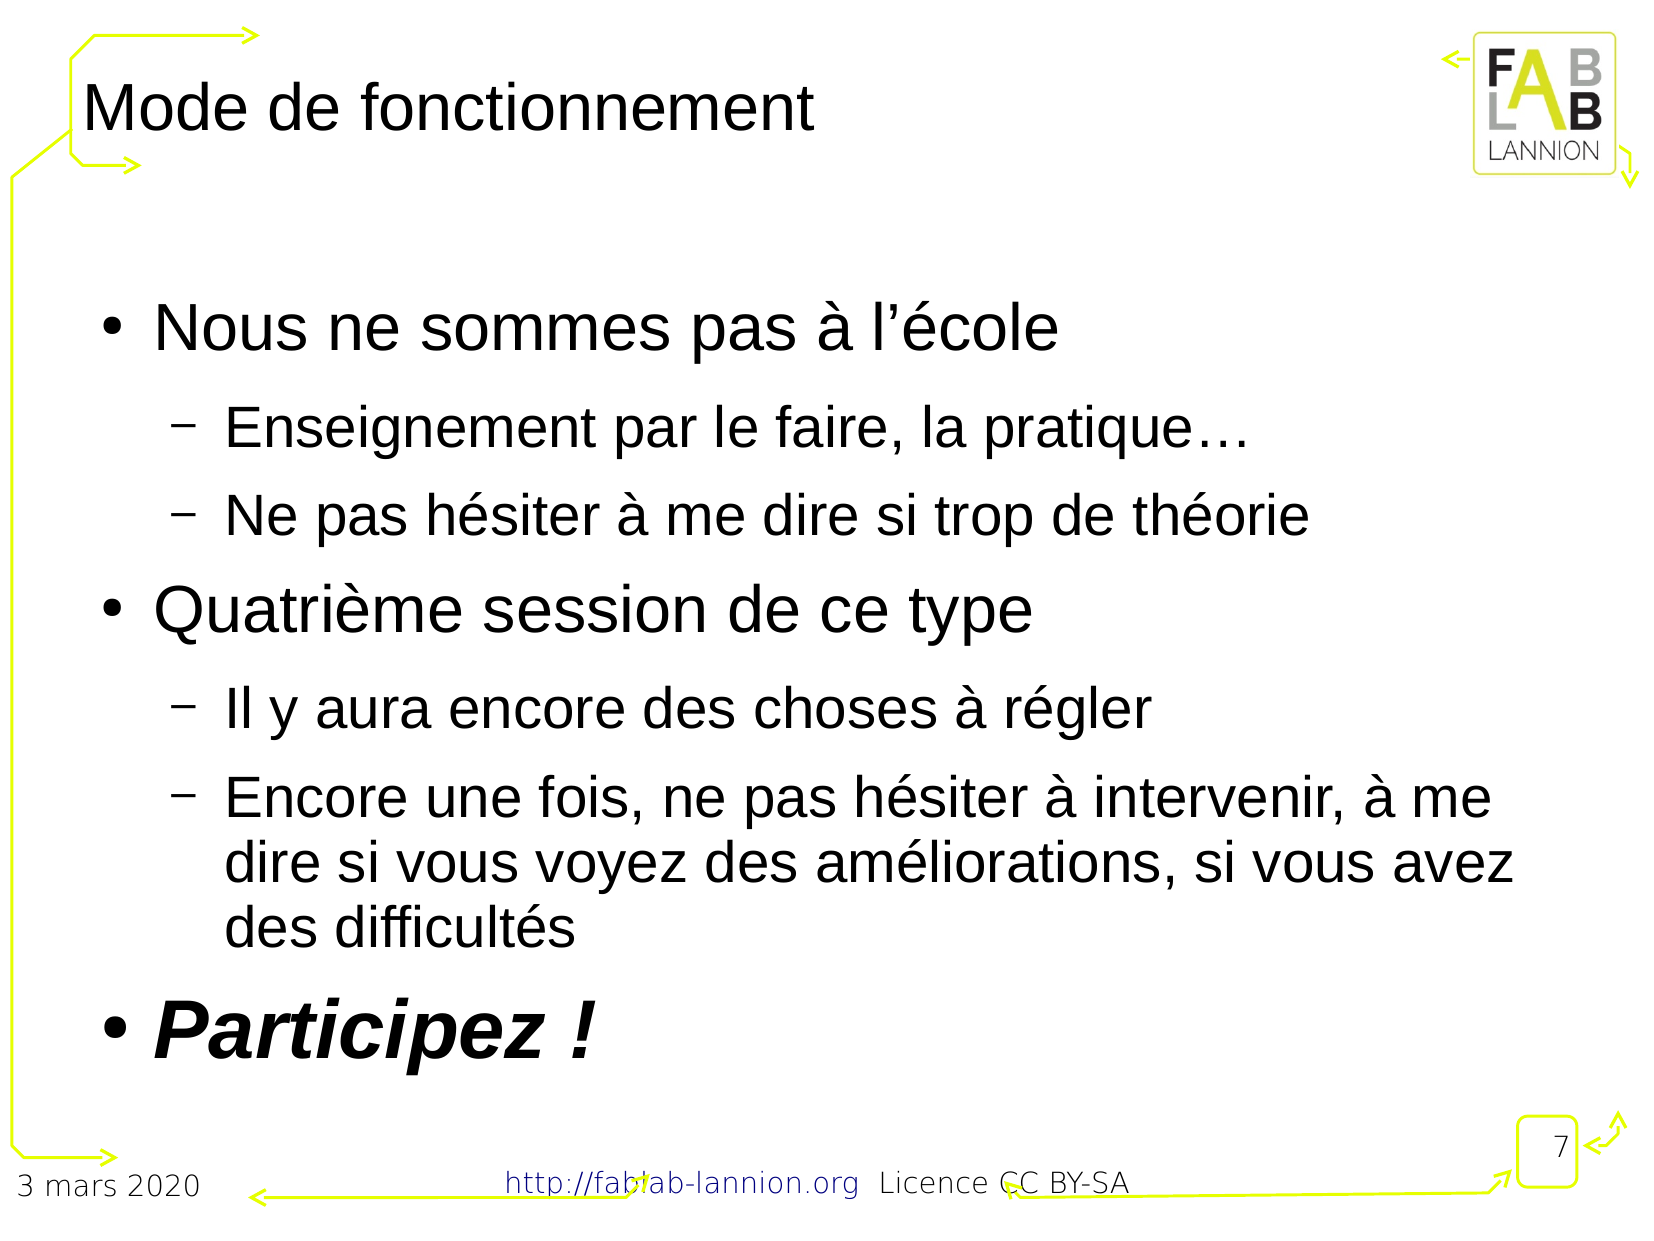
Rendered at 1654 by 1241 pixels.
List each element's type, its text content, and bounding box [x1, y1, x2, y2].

picture [1470, 29, 1619, 178]
title Mode de fonctionnement [82, 49, 1441, 166]
list Nous ne sommes pas à l’école Enseignement par le faire, la pratique… Ne pas hésiter à me dire si trop de théorie Quatrième session de ce type Il y aura encore des choses à régler Encore une fois, ne pas hésiter à intervenir, à me dire si vous voyez des améliorations, si vous avez des difficultés Participez ! [82, 290, 1571, 1111]
